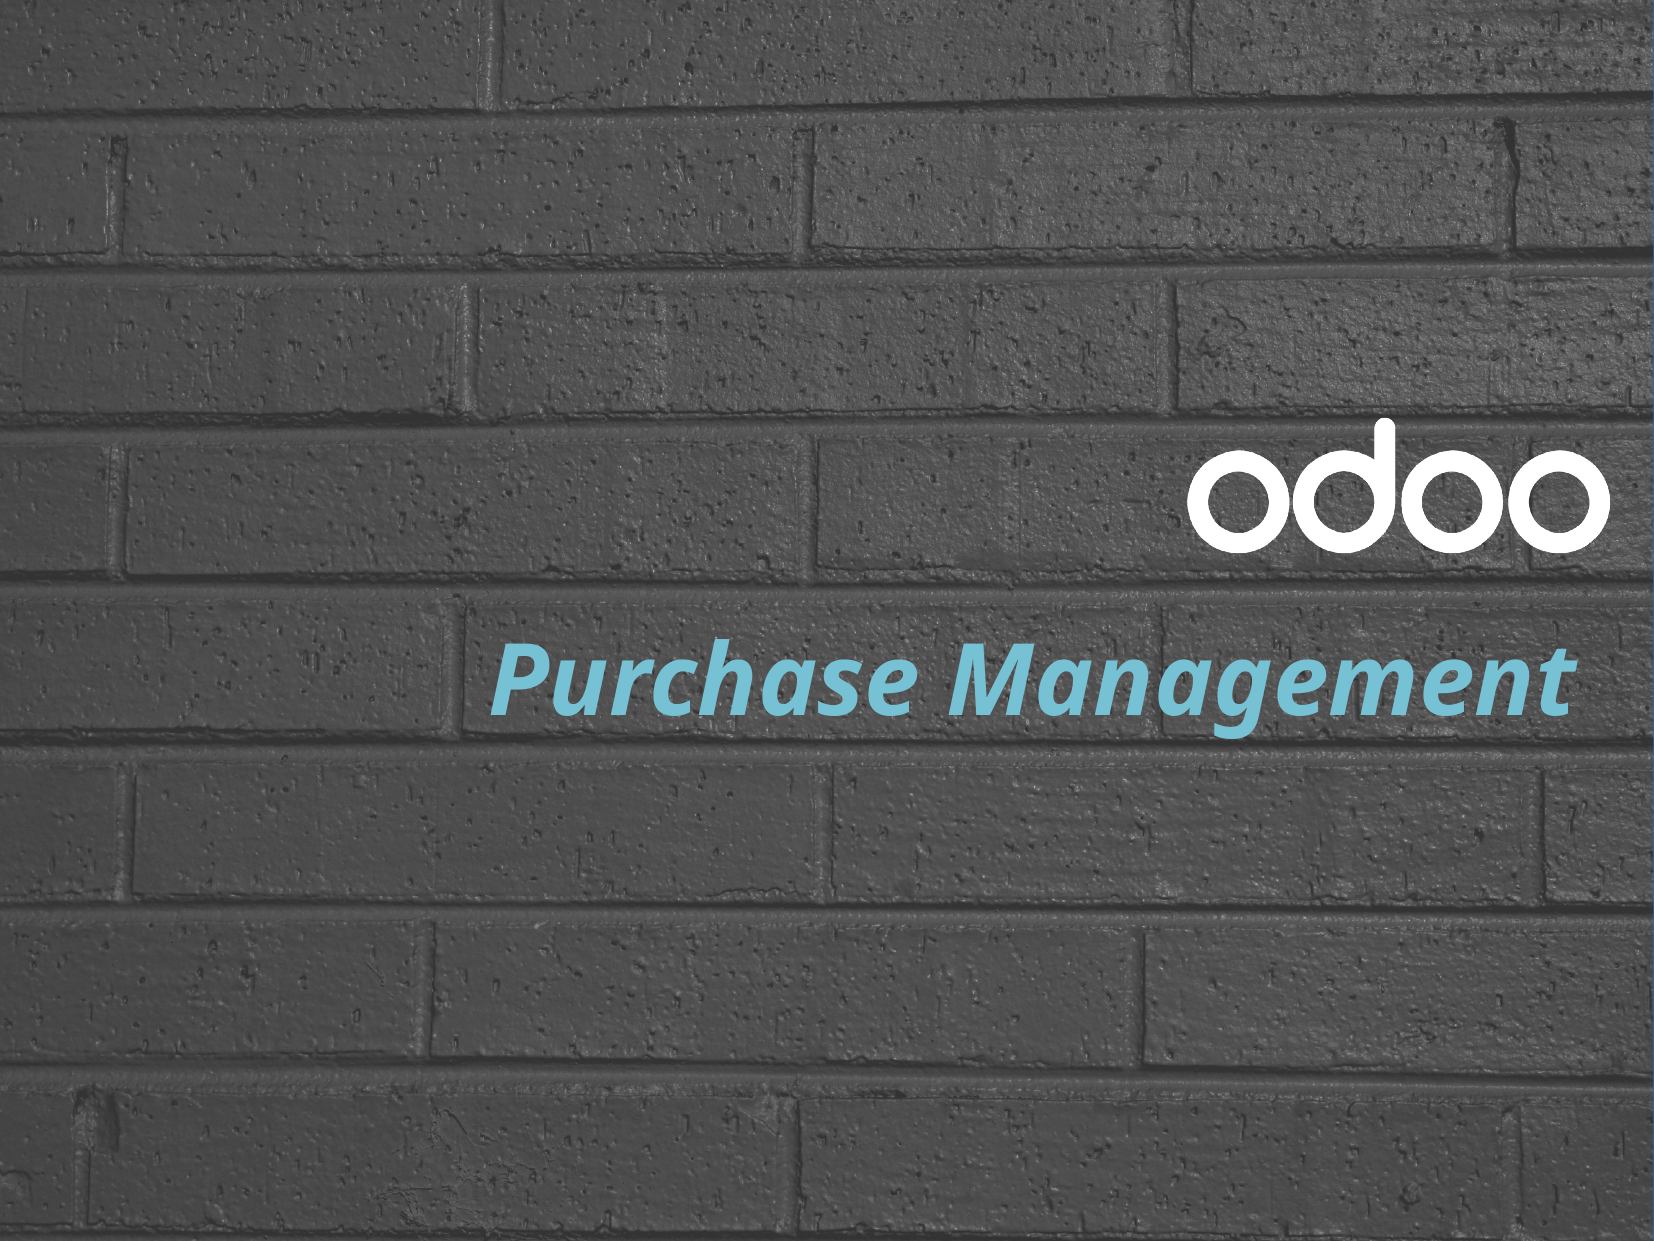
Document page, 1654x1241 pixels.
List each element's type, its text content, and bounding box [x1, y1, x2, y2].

text_box Purchase Management [0, 580, 1619, 922]
picture [0, 0, 1654, 1241]
